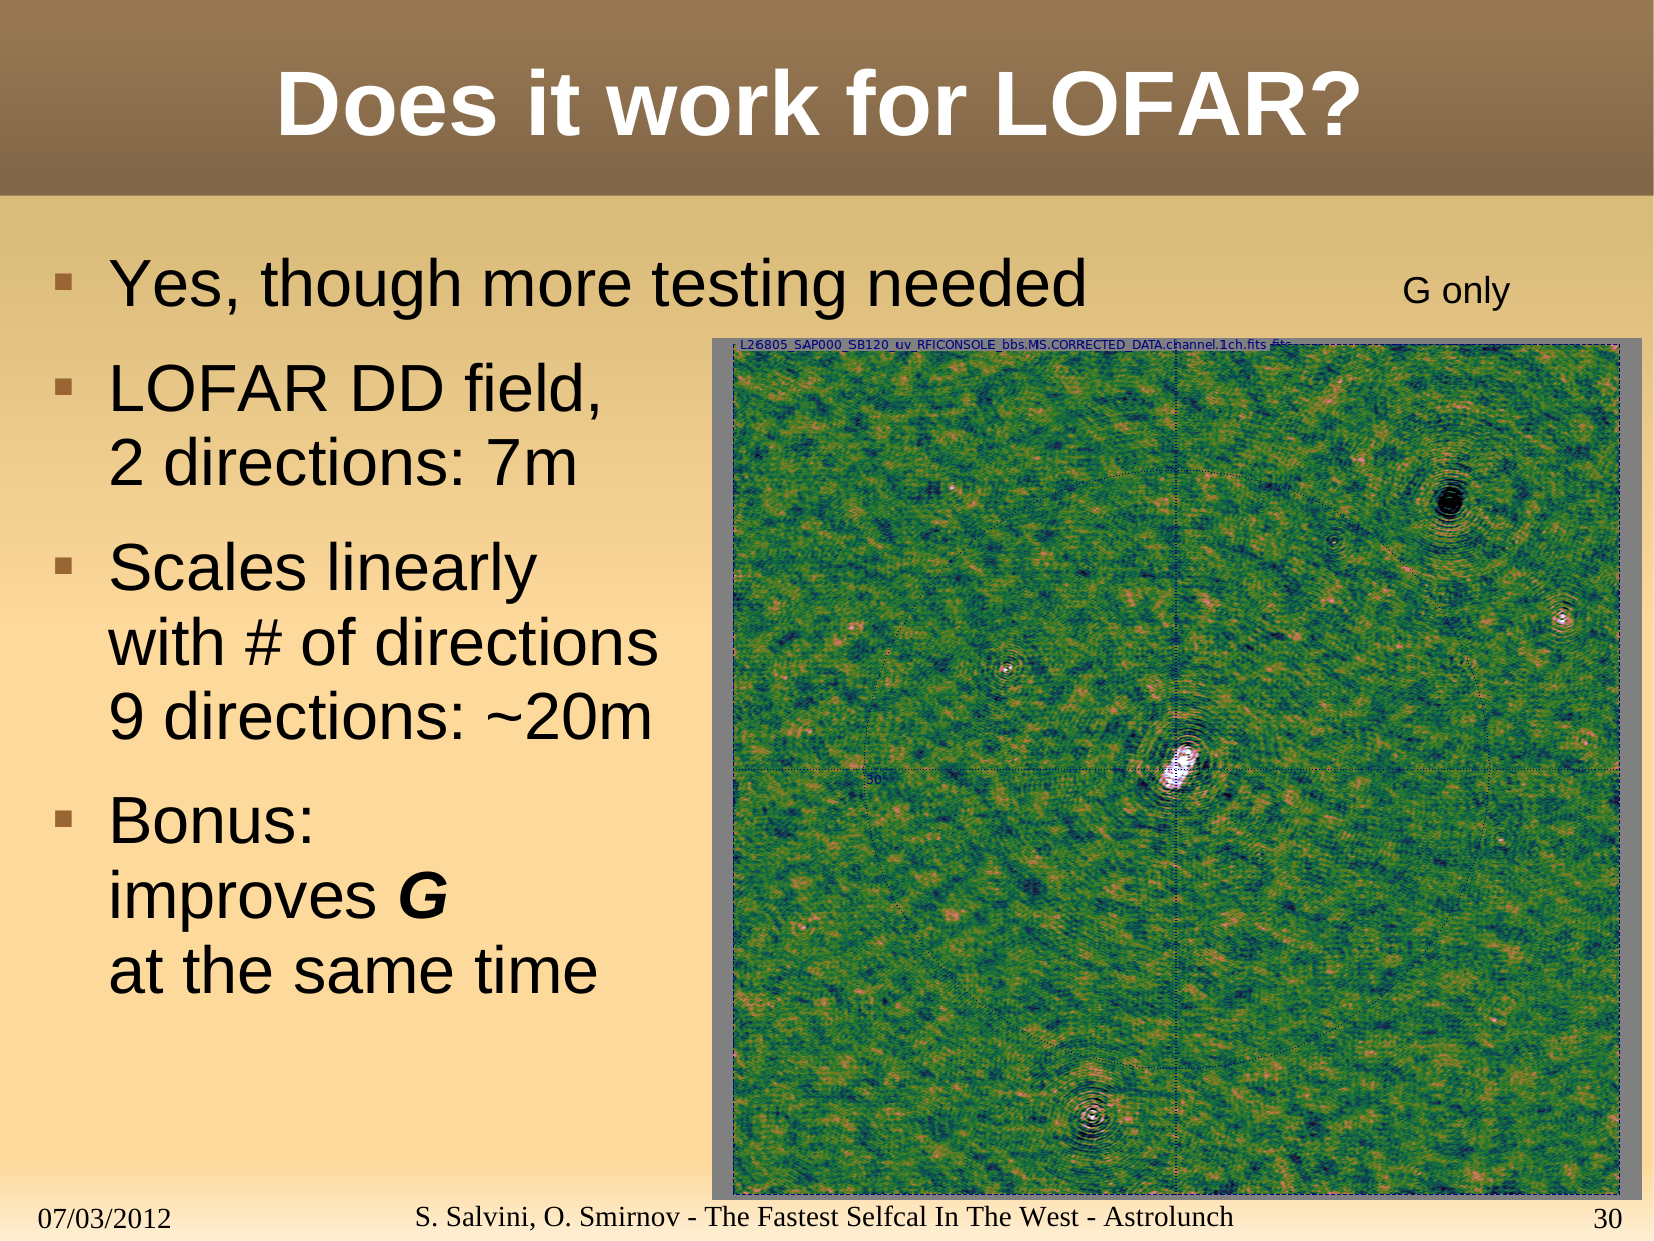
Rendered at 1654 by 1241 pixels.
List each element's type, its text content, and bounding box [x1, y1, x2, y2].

text_box G only [1387, 262, 1651, 320]
picture [0, 0, 1654, 1241]
list Yes, though more testing needed LOFAR DD field, 2 directions: 7m Scales linearly with # of directions 9 directions: ~20m Bonus: improves G at the same time [37, 246, 1526, 1051]
title Does it work for LOFAR? [76, 7, 1565, 200]
